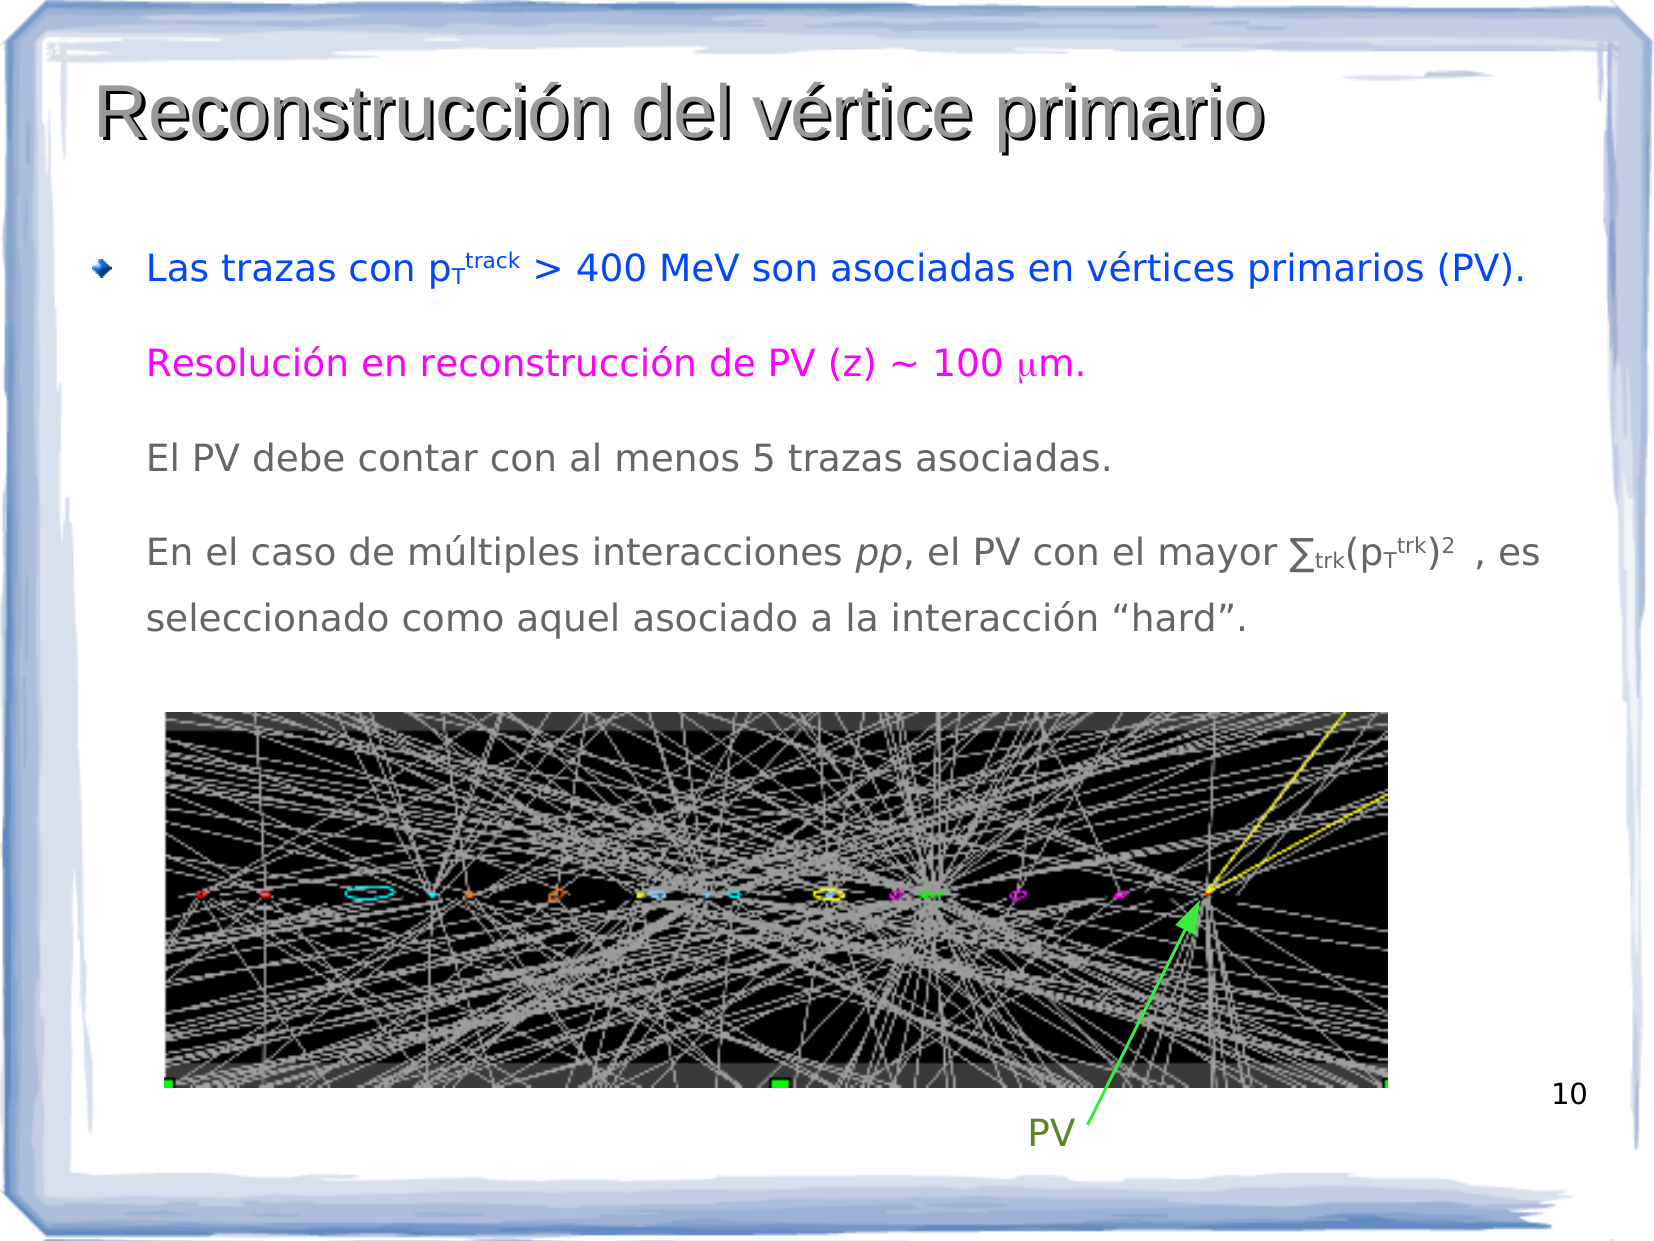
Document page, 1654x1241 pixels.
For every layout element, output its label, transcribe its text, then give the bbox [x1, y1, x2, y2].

picture [0, 0, 1654, 1241]
title Reconstrucción del vértice primario [73, 31, 1374, 192]
list Las trazas con pTtrack > 400 MeV son asociadas en vértices primarios (PV). Resolución en reconstrucción de PV (z) ~ 100 mm. El PV debe contar con al menos 5 trazas asociadas. En el caso de múltiples interacciones pp, el PV con el mayor ∑trk(pTtrk)2 , es seleccionado como aquel asociado a la interacción “hard”. [75, 225, 1582, 660]
text_box PV [1012, 1104, 1238, 1163]
